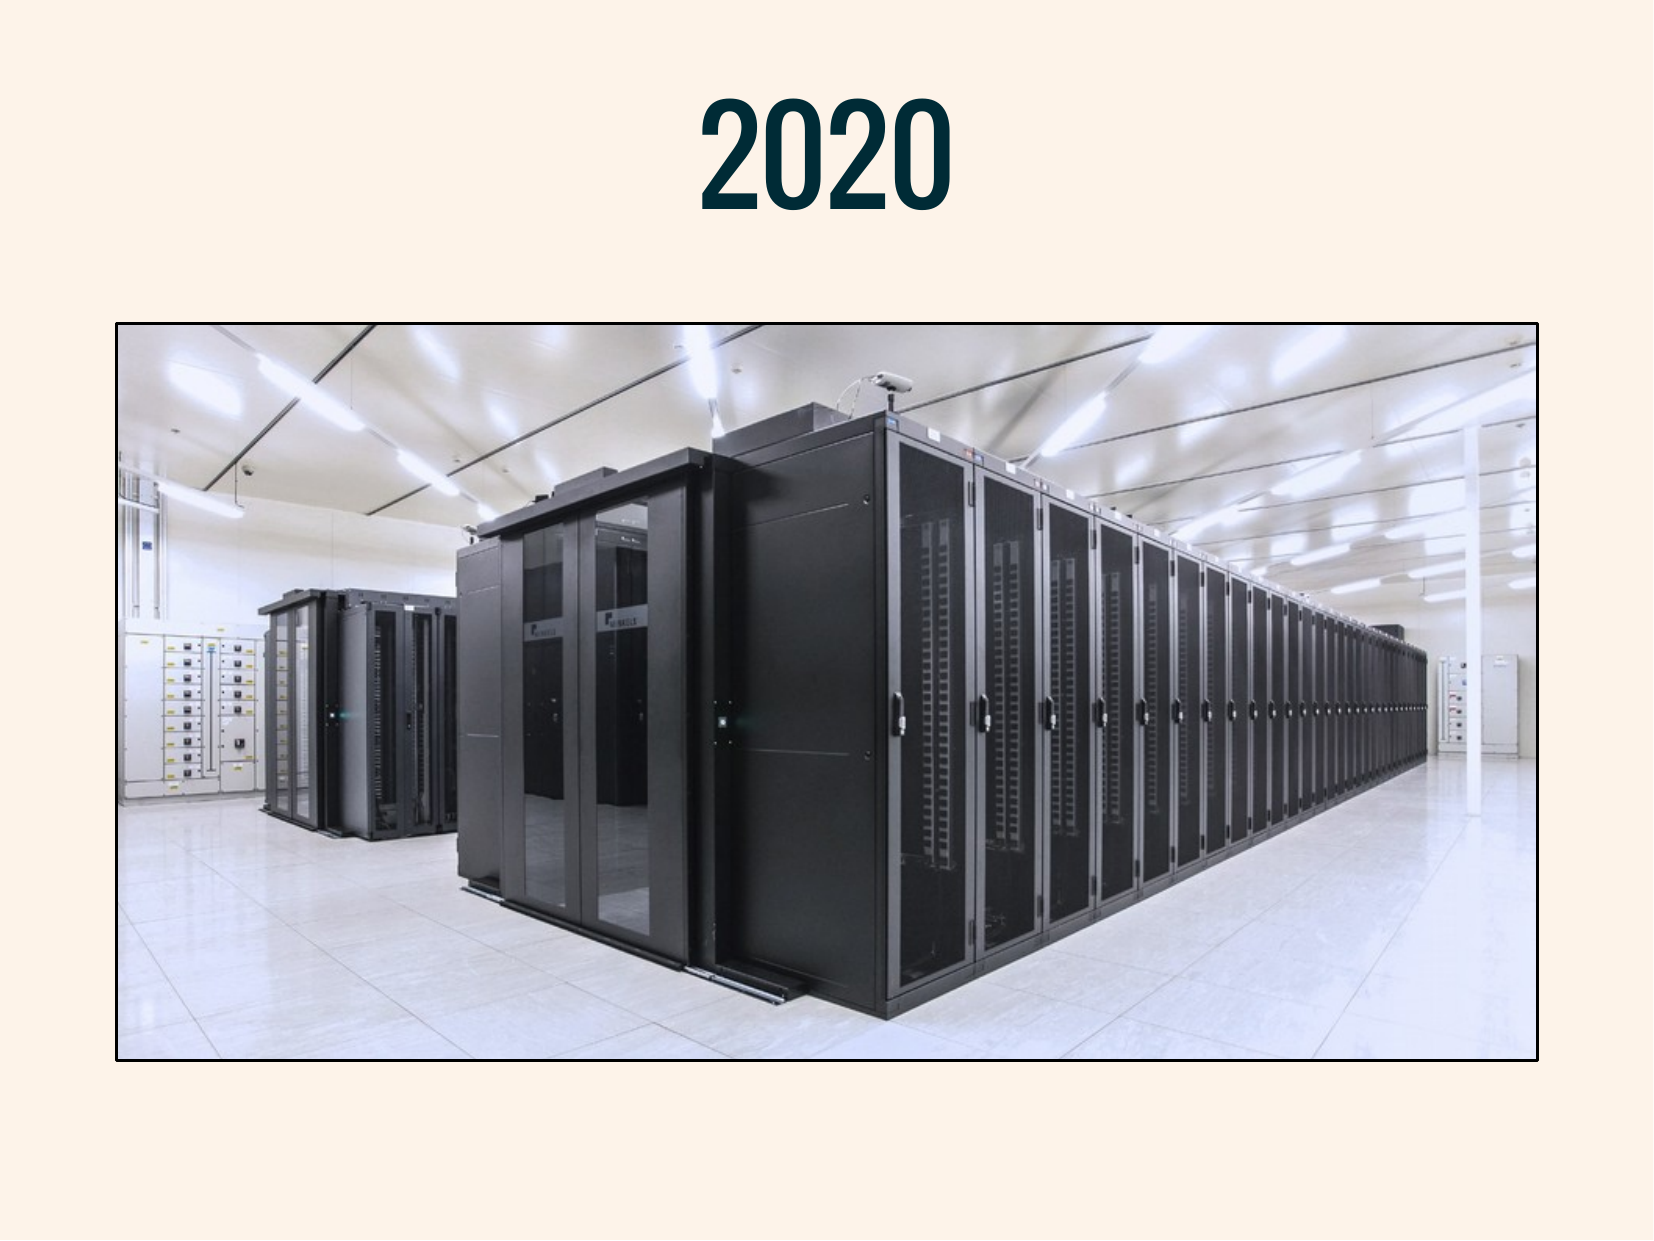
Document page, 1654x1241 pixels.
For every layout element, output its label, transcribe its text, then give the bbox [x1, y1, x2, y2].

picture [118, 324, 1536, 1060]
title 2020 [82, 49, 1571, 257]
